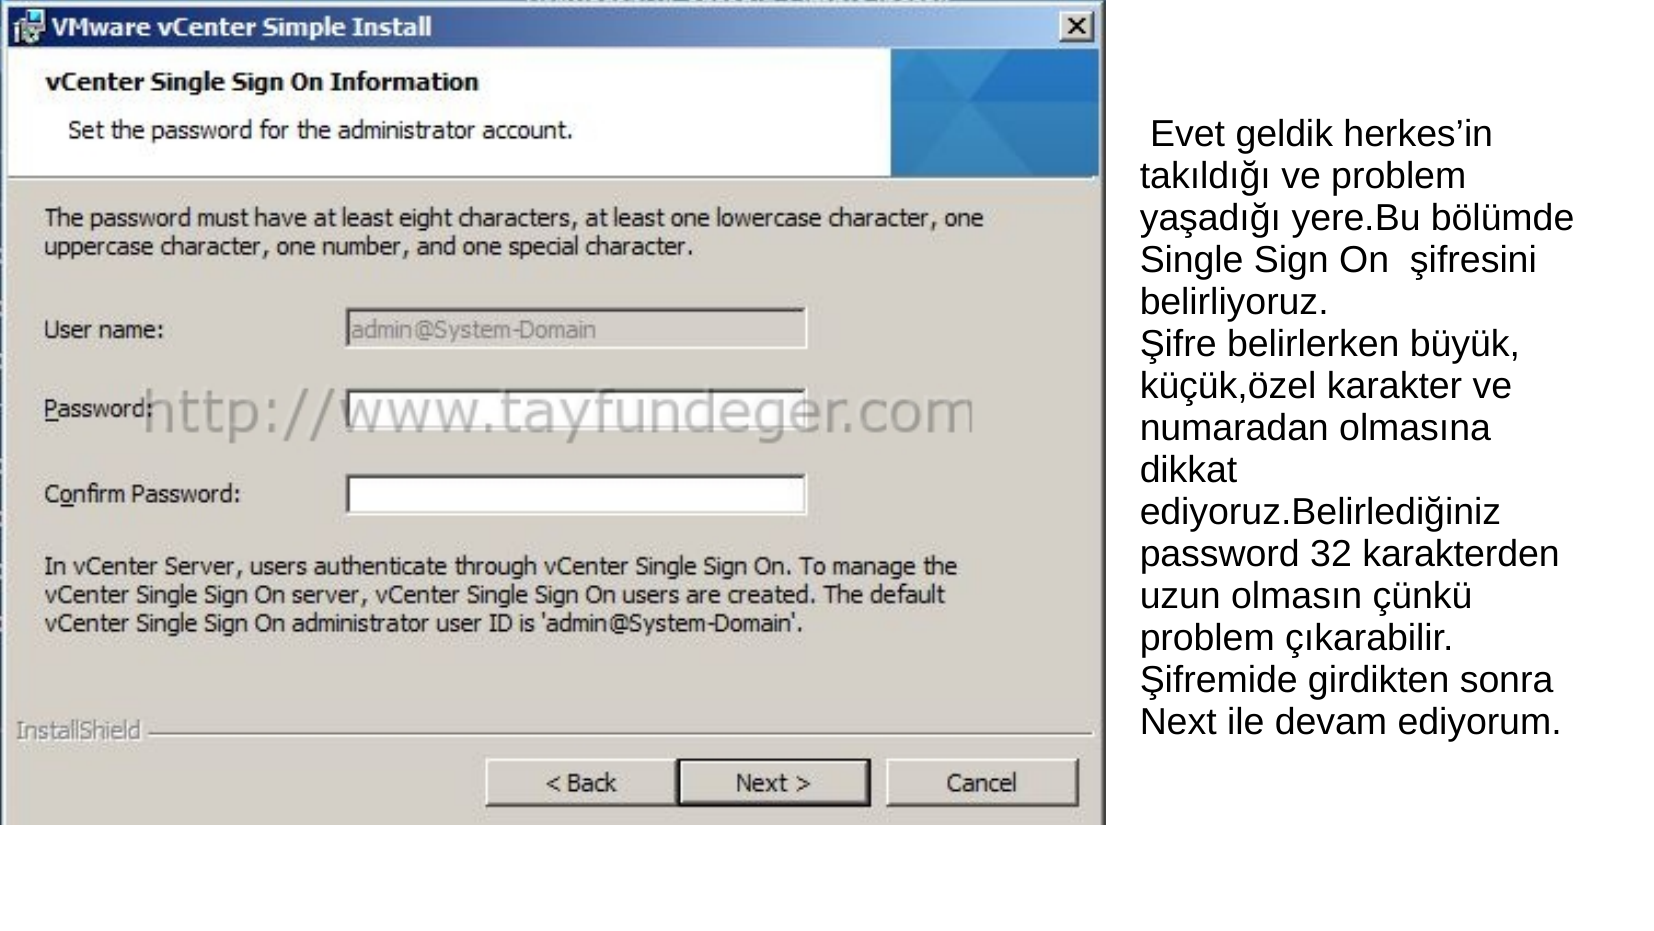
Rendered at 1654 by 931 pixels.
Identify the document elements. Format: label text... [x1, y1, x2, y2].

picture [0, 0, 1106, 826]
text_box Evet geldik herkes’in takıldığı ve problem yaşadığı yere.Bu bölümde Single Sign On şifresini belirliyoruz. Şifre belirlerken büyük, küçük,özel karakter ve numaradan olmasına dikkat ediyoruz.Belirlediğiniz password 32 karakterden uzun olmasın çünkü problem çıkarabilir. Şifremide girdikten sonra Next ile devam ediyorum. [1125, 105, 1606, 856]
